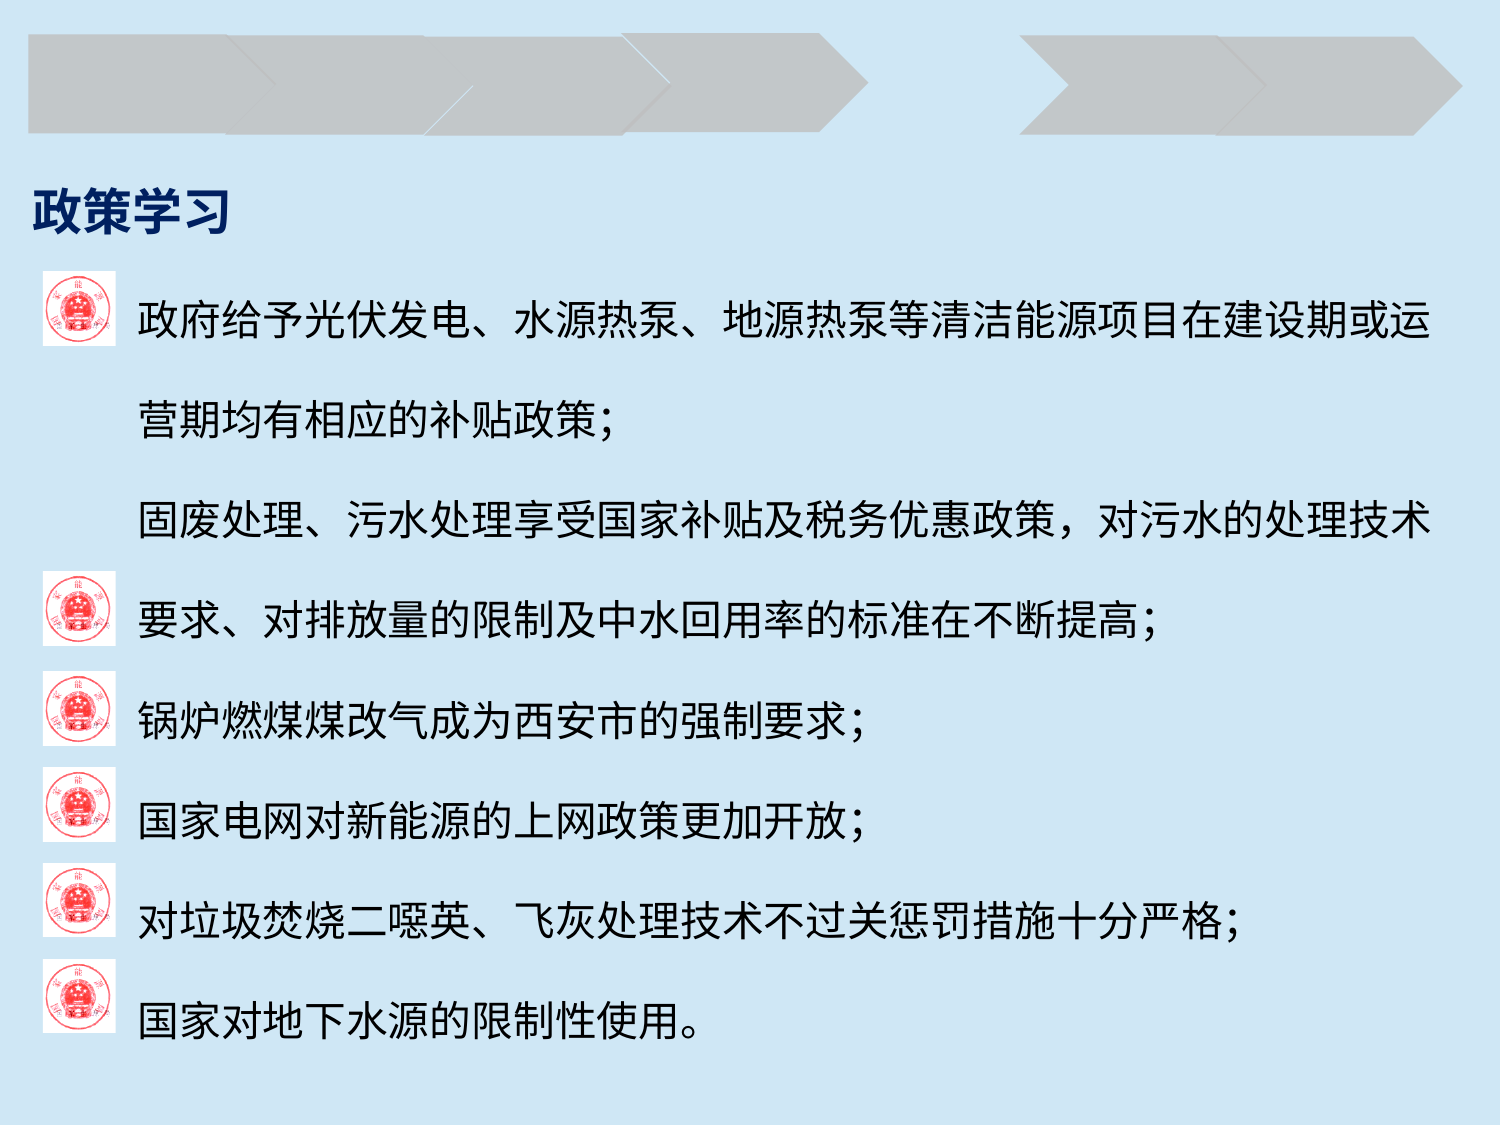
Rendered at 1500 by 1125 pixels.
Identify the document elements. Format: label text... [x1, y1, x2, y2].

picture [42, 959, 116, 1033]
picture [42, 767, 116, 842]
text_box 政府给予光伏发电、水源热泵、地源热泵等清洁能源项目在建设期或运营期均有相应的补贴政策； 固废处理、污水处理享受国家补贴及税务优惠政策，对污水的处理技术要求、对排放量的限制及中水回用率的标准在不断提高； 锅炉燃煤煤改气成为西安市的强制要求； 国家电网对新能源的上网政策更加开放； 对垃圾焚烧二噁英、飞灰处理技术不过关惩罚措施十分严格； 国家对地下水源的限制性使用。 [122, 236, 1460, 1052]
picture [42, 863, 116, 937]
text_box 政策学习 [18, 172, 248, 248]
text_box [1019, 35, 1463, 136]
picture [42, 671, 116, 746]
picture [42, 271, 116, 346]
picture [42, 571, 116, 646]
text_box [28, 33, 869, 136]
